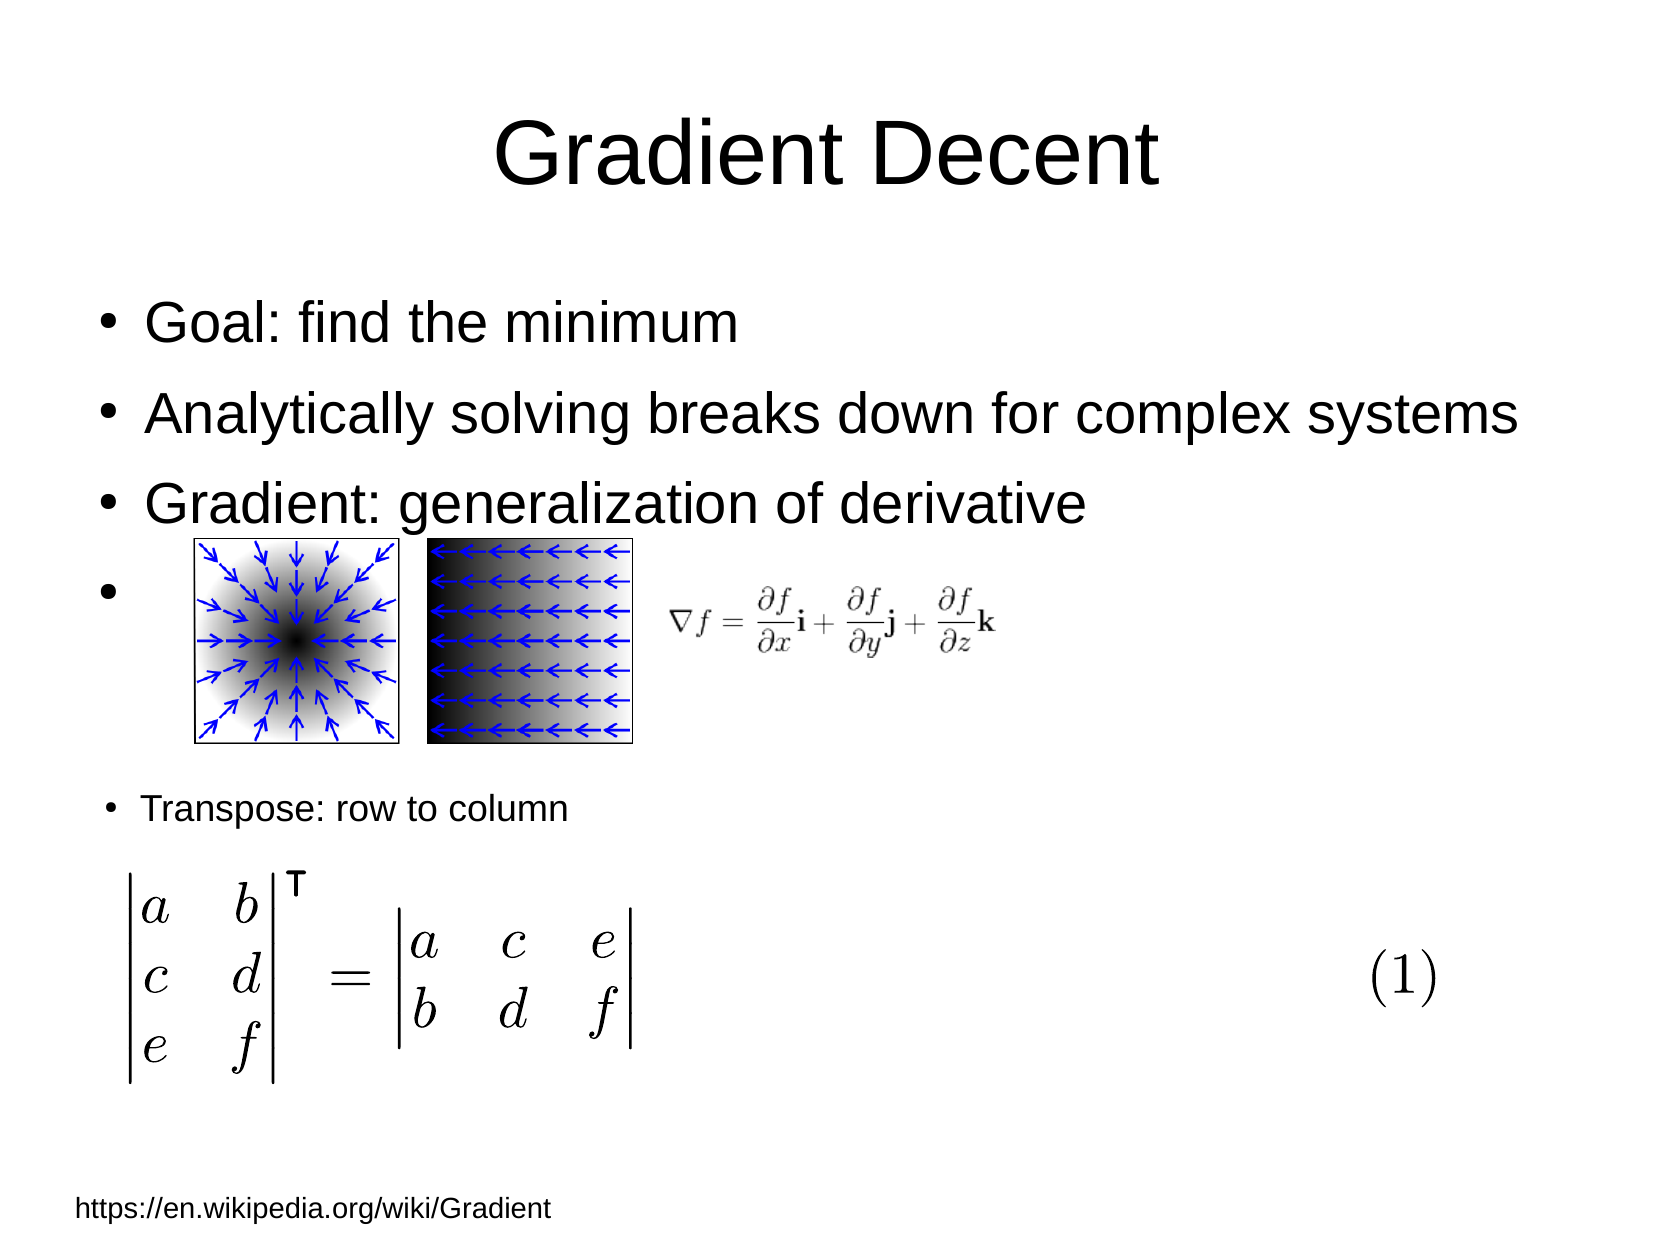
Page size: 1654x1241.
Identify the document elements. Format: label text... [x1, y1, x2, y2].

list Goal: find the minimum Analytically solving breaks down for complex systems Gradient: generalization of derivative [82, 290, 1571, 541]
text_box Transpose: row to column [89, 780, 616, 837]
picture [180, 524, 646, 757]
title Gradient Decent [82, 49, 1571, 257]
text_box https://en.wikipedia.org/wiki/Gradient [60, 1185, 700, 1241]
picture [668, 586, 996, 658]
text_box [120, 870, 1441, 1085]
